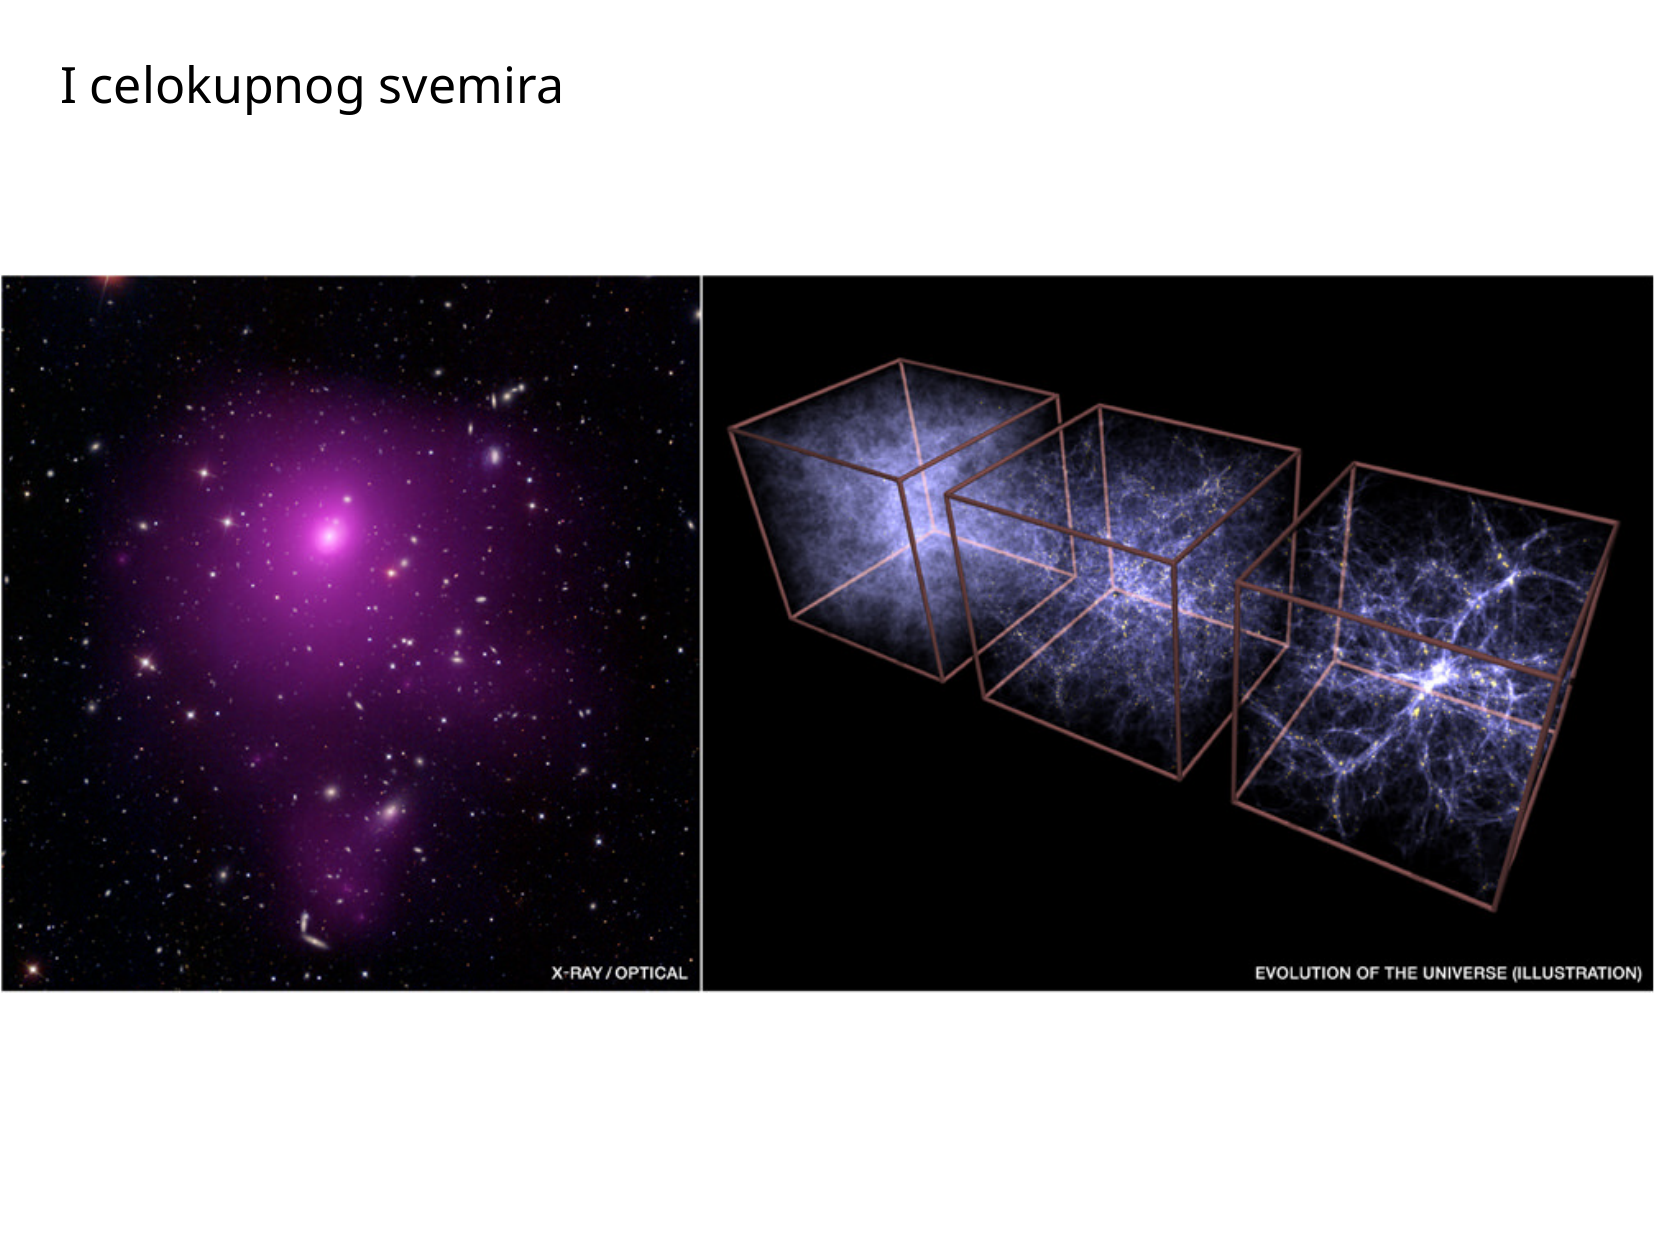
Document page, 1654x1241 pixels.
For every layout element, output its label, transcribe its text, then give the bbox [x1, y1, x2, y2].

picture [0, 274, 1654, 993]
title I celokupnog svemira [59, 17, 1648, 150]
